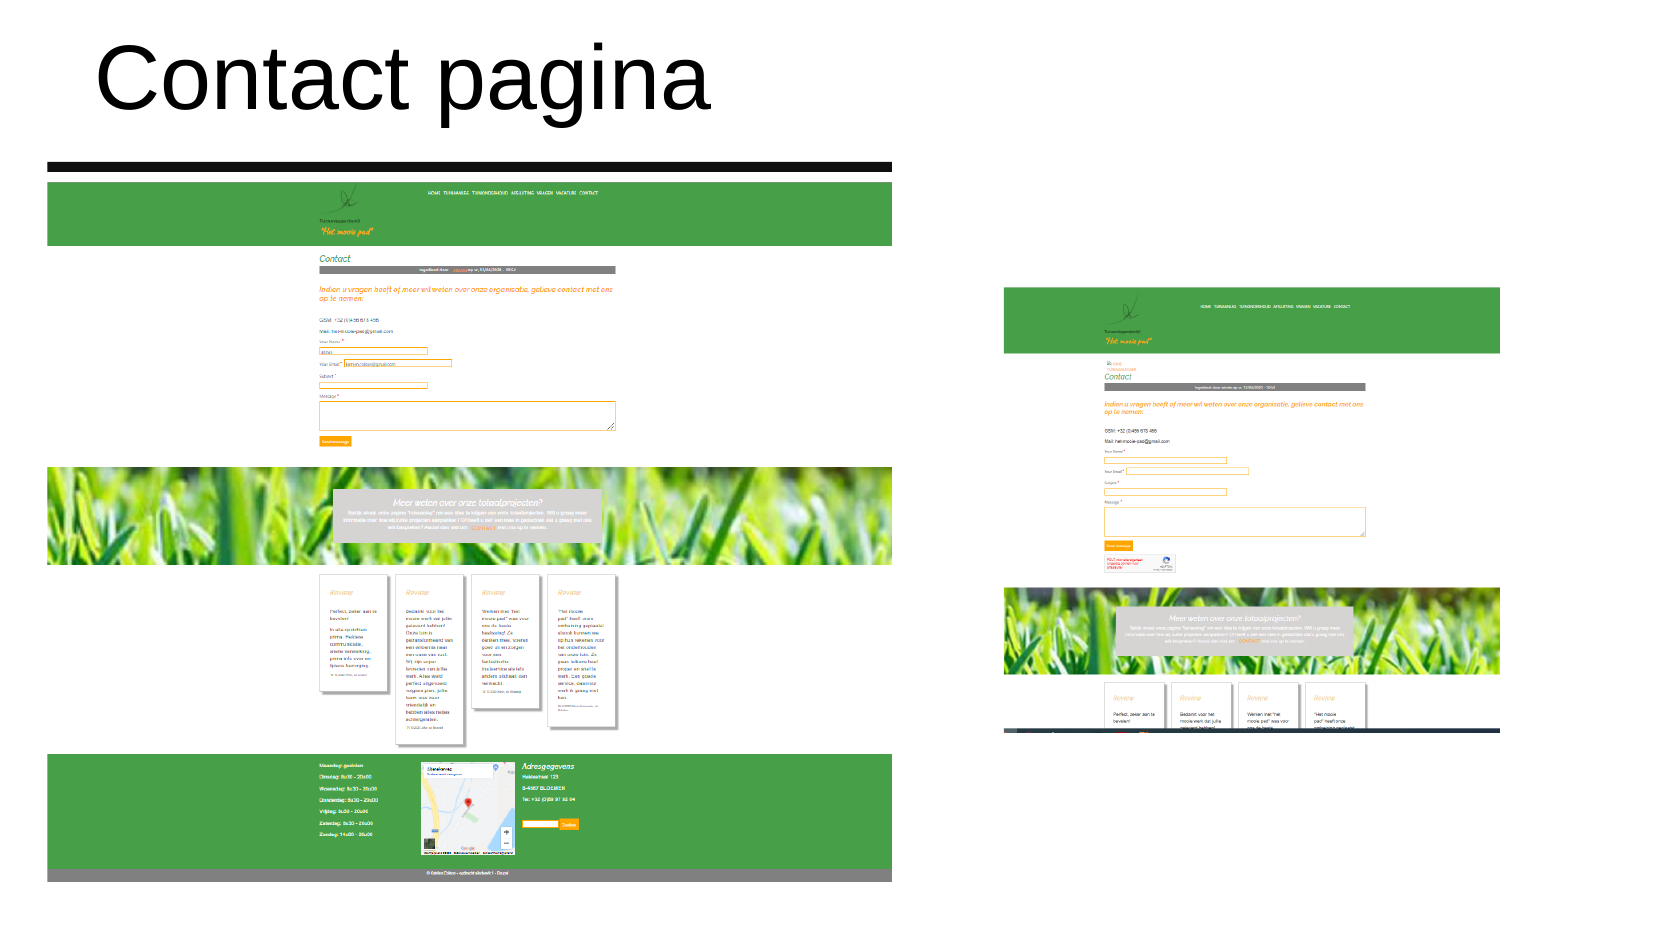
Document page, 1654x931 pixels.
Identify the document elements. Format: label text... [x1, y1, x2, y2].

picture [47, 153, 892, 898]
picture [1003, 283, 1501, 733]
title Contact pagina [94, 11, 1477, 134]
